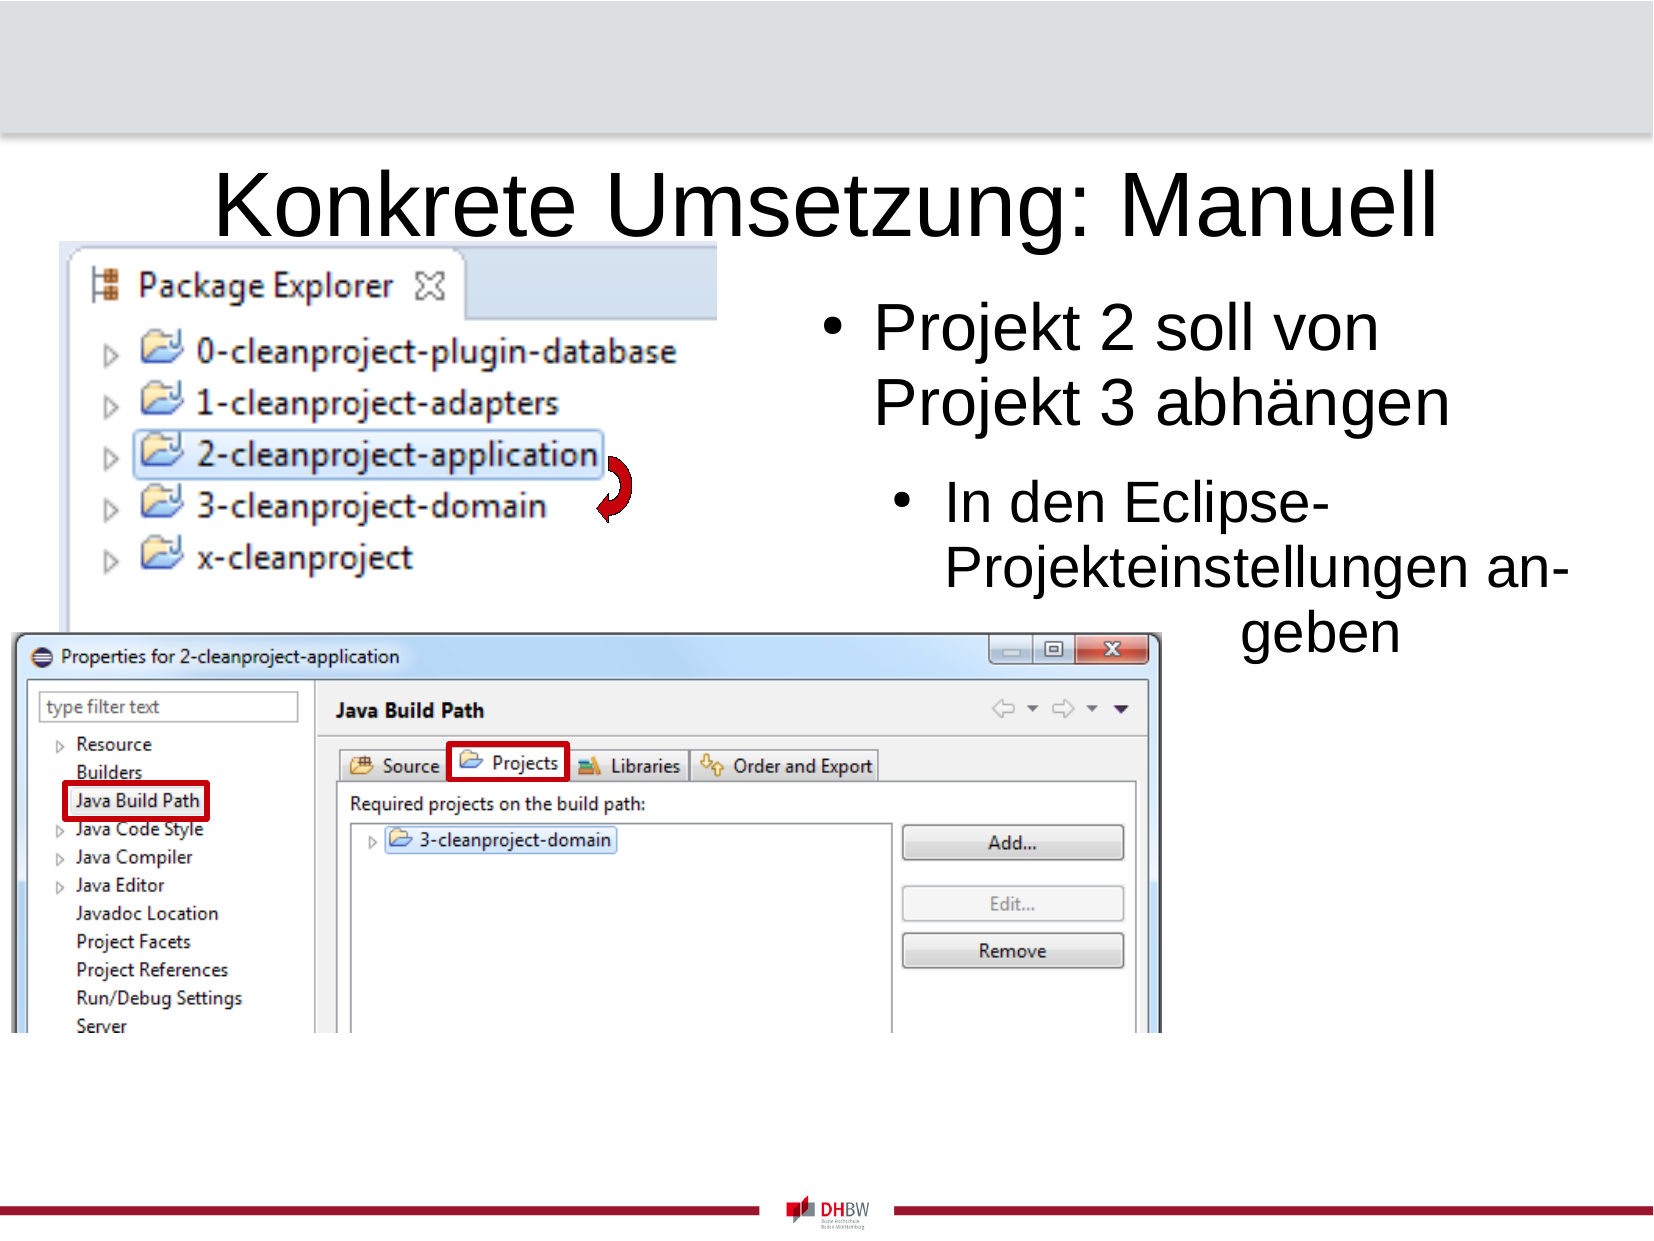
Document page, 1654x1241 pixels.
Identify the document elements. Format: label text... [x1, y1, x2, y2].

text_box [596, 456, 632, 523]
picture [0, 1, 1654, 1237]
title Konkrete Umsetzung: Manuell [82, 147, 1571, 257]
list Projekt 2 soll von Projekt 3 abhängen In den Eclipse-Projekteinstellungen an- geben [803, 290, 1642, 1010]
